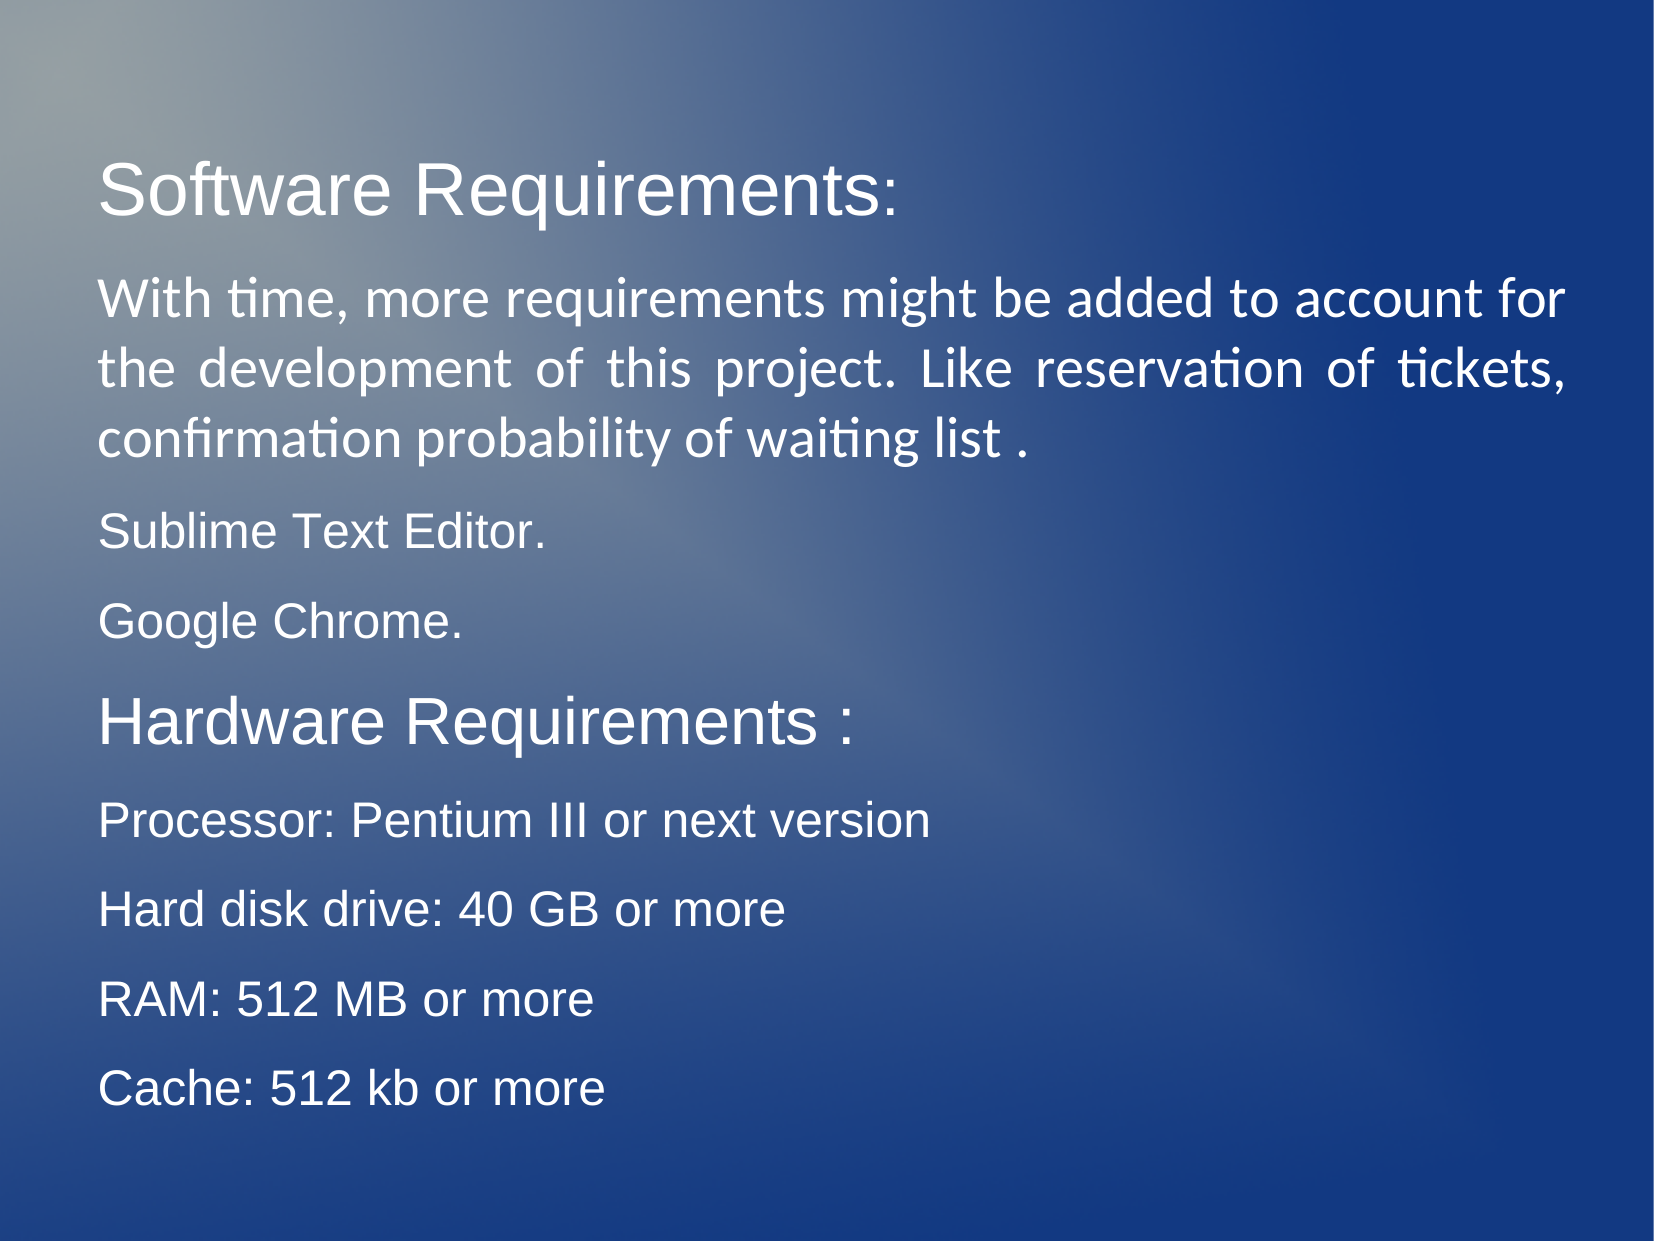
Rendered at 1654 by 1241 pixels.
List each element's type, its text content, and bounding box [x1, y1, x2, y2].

list Software Requirements: With time, more requirements might be added to account for the development of this project. Like reservation of tickets, confirmation probability of waiting list . Sublime Text Editor. Google Chrome. Hardware Requirements : Processor: Pentium III or next version Hard disk drive: 40 GB or more RAM: 512 MB or more Cache: 512 kb or more [97, 140, 1586, 1195]
